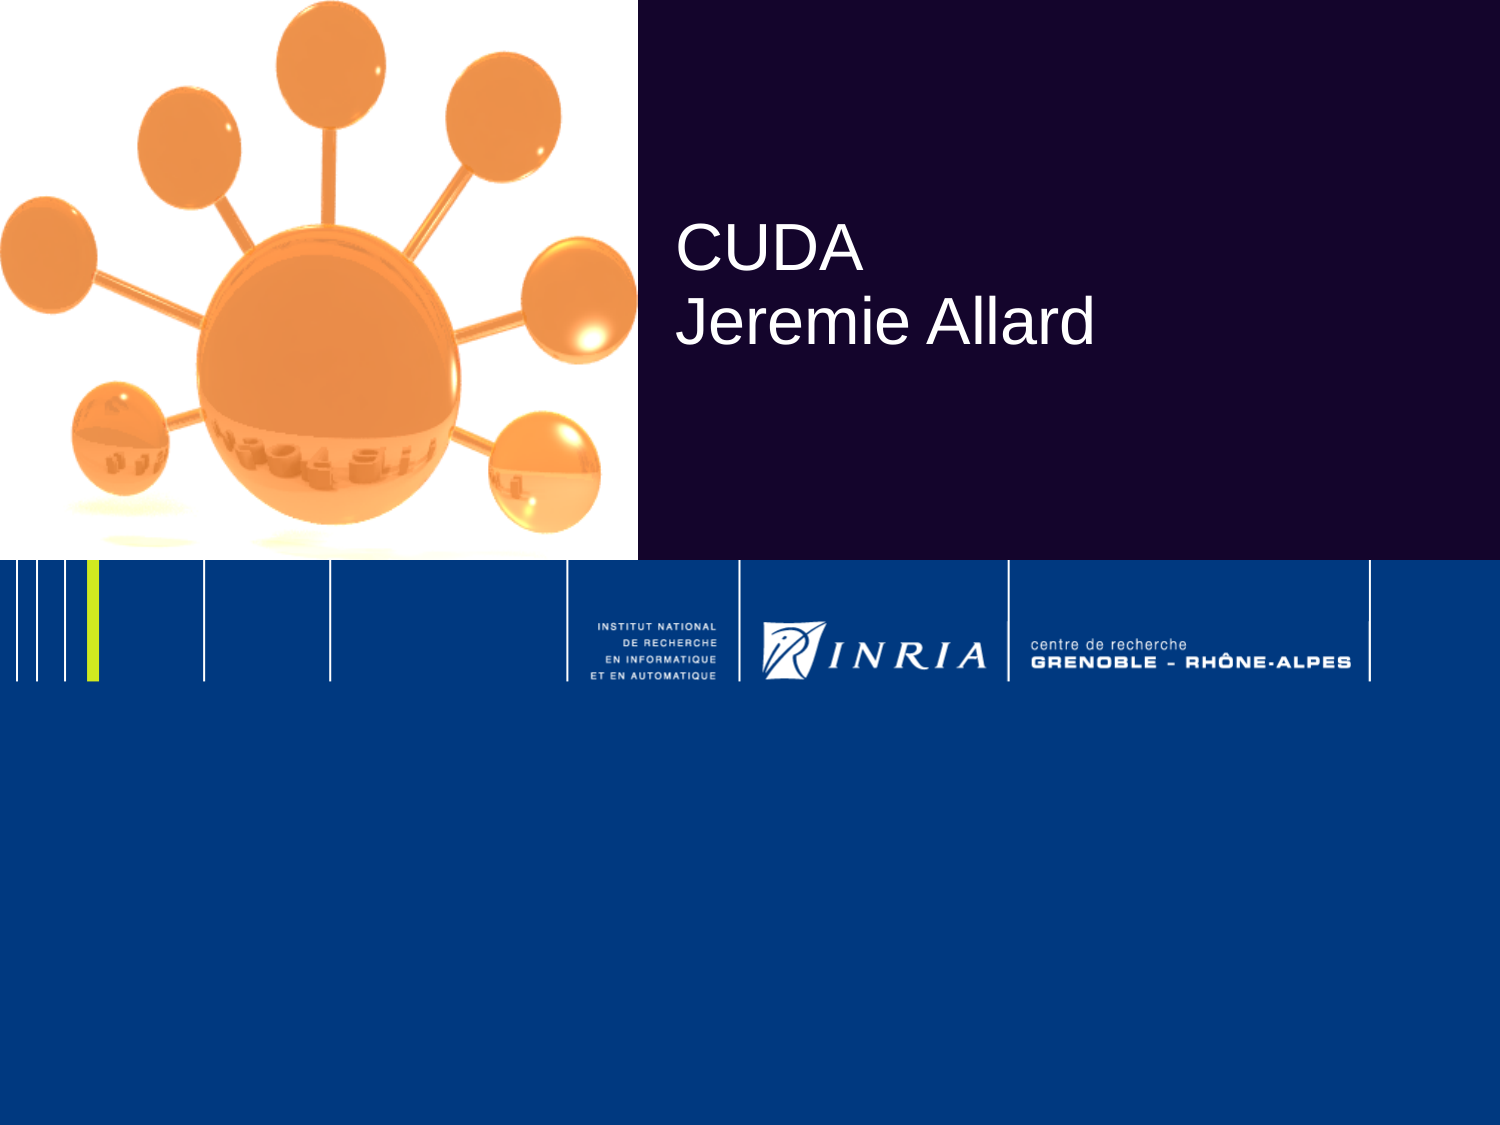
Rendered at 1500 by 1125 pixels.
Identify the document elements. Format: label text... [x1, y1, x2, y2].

picture [0, 0, 1500, 1125]
title CUDA Jeremie Allard [675, 41, 1426, 528]
